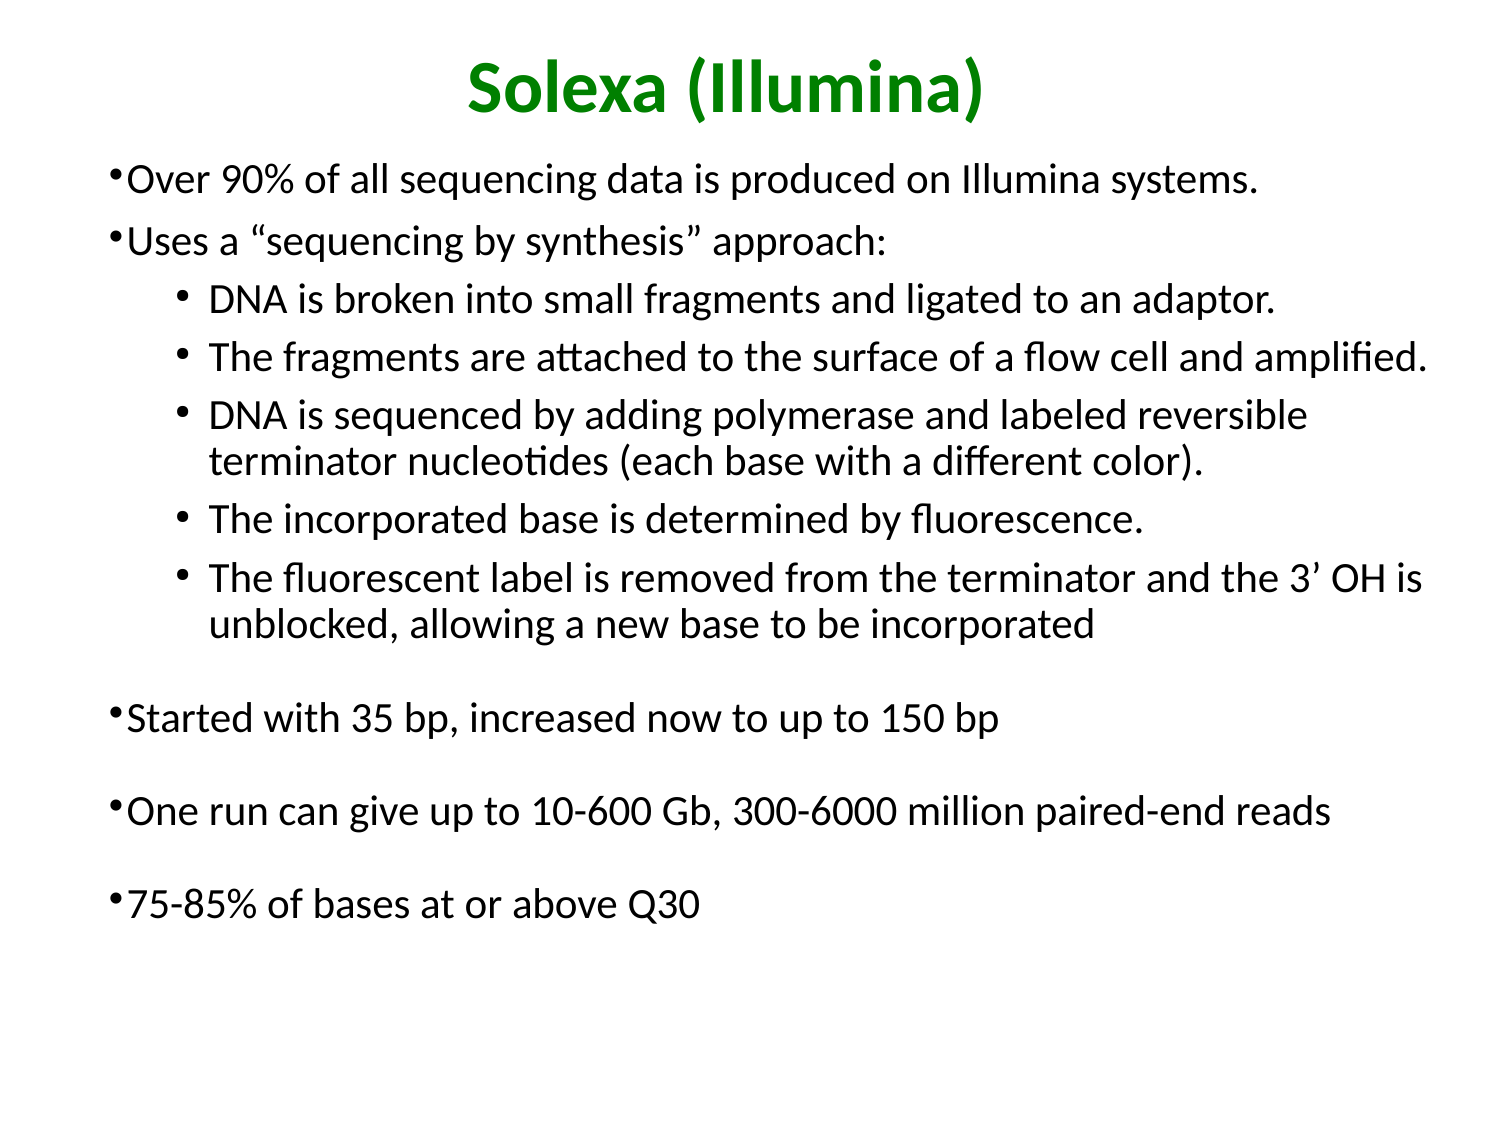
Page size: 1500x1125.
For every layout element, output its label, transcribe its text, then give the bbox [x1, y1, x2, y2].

text_box Over 90% of all sequencing data is produced on Illumina systems. Uses a “sequencing by synthesis” approach: DNA is broken into small fragments and ligated to an adaptor. The fragments are attached to the surface of a flow cell and amplified. DNA is sequenced by adding polymerase and labeled reversible terminator nucleotides (each base with a different color). The incorporated base is determined by fluorescence. The fluorescent label is removed from the terminator and the 3’ OH is unblocked, allowing a new base to be incorporated Started with 35 bp, increased now to up to 150 bp One run can give up to 10-600 Gb, 300-6000 million paired-end reads 75-85% of bases at or above Q30 [108, 152, 1459, 965]
text_box Solexa (Illumina) [52, 0, 1403, 173]
